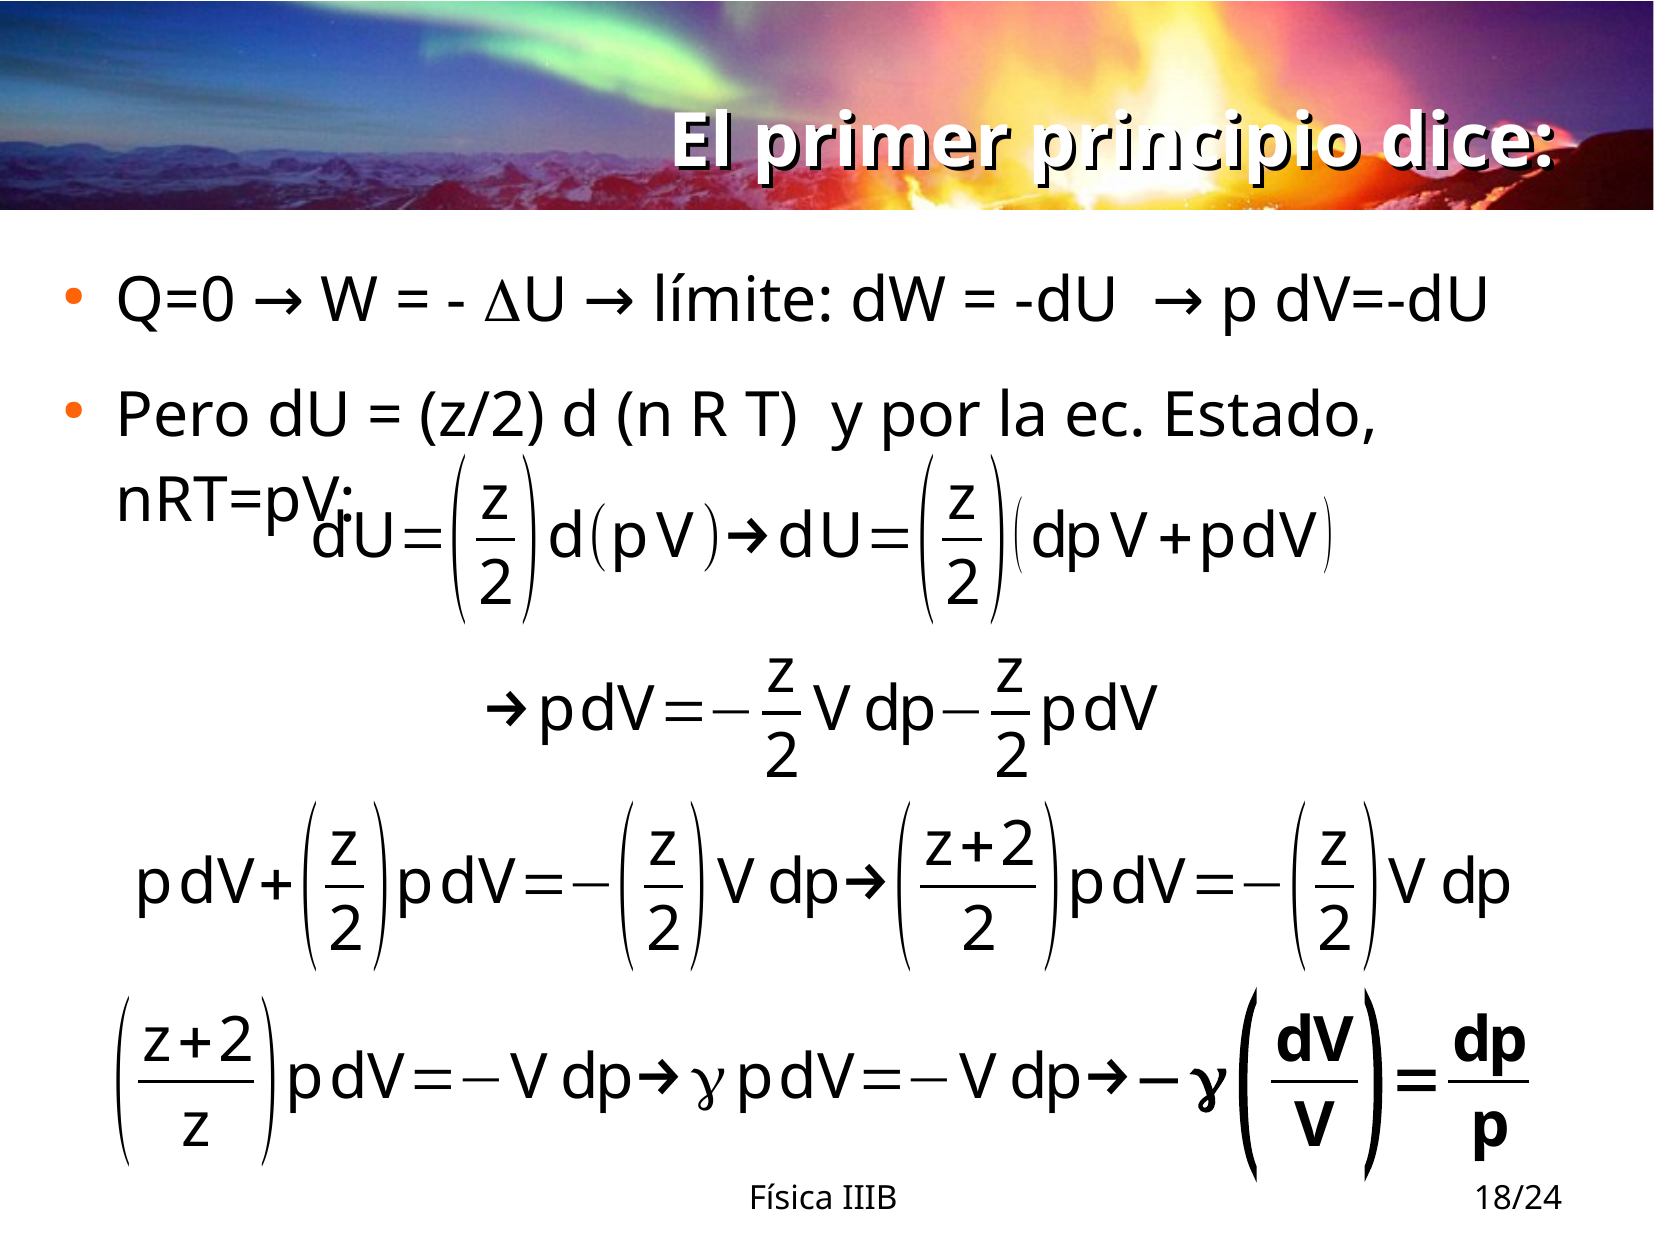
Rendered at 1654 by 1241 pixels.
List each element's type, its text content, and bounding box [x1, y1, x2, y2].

list Q=0 → W = - DU → límite: dW = -dU → p dV=-dU Pero dU = (z/2) d (n R T) y por la ec. Estado, nRT=pV: [45, 255, 1606, 1156]
picture [0, 1, 1654, 210]
chart [105, 450, 1539, 1185]
title El primer principio dice: [86, 49, 1576, 226]
